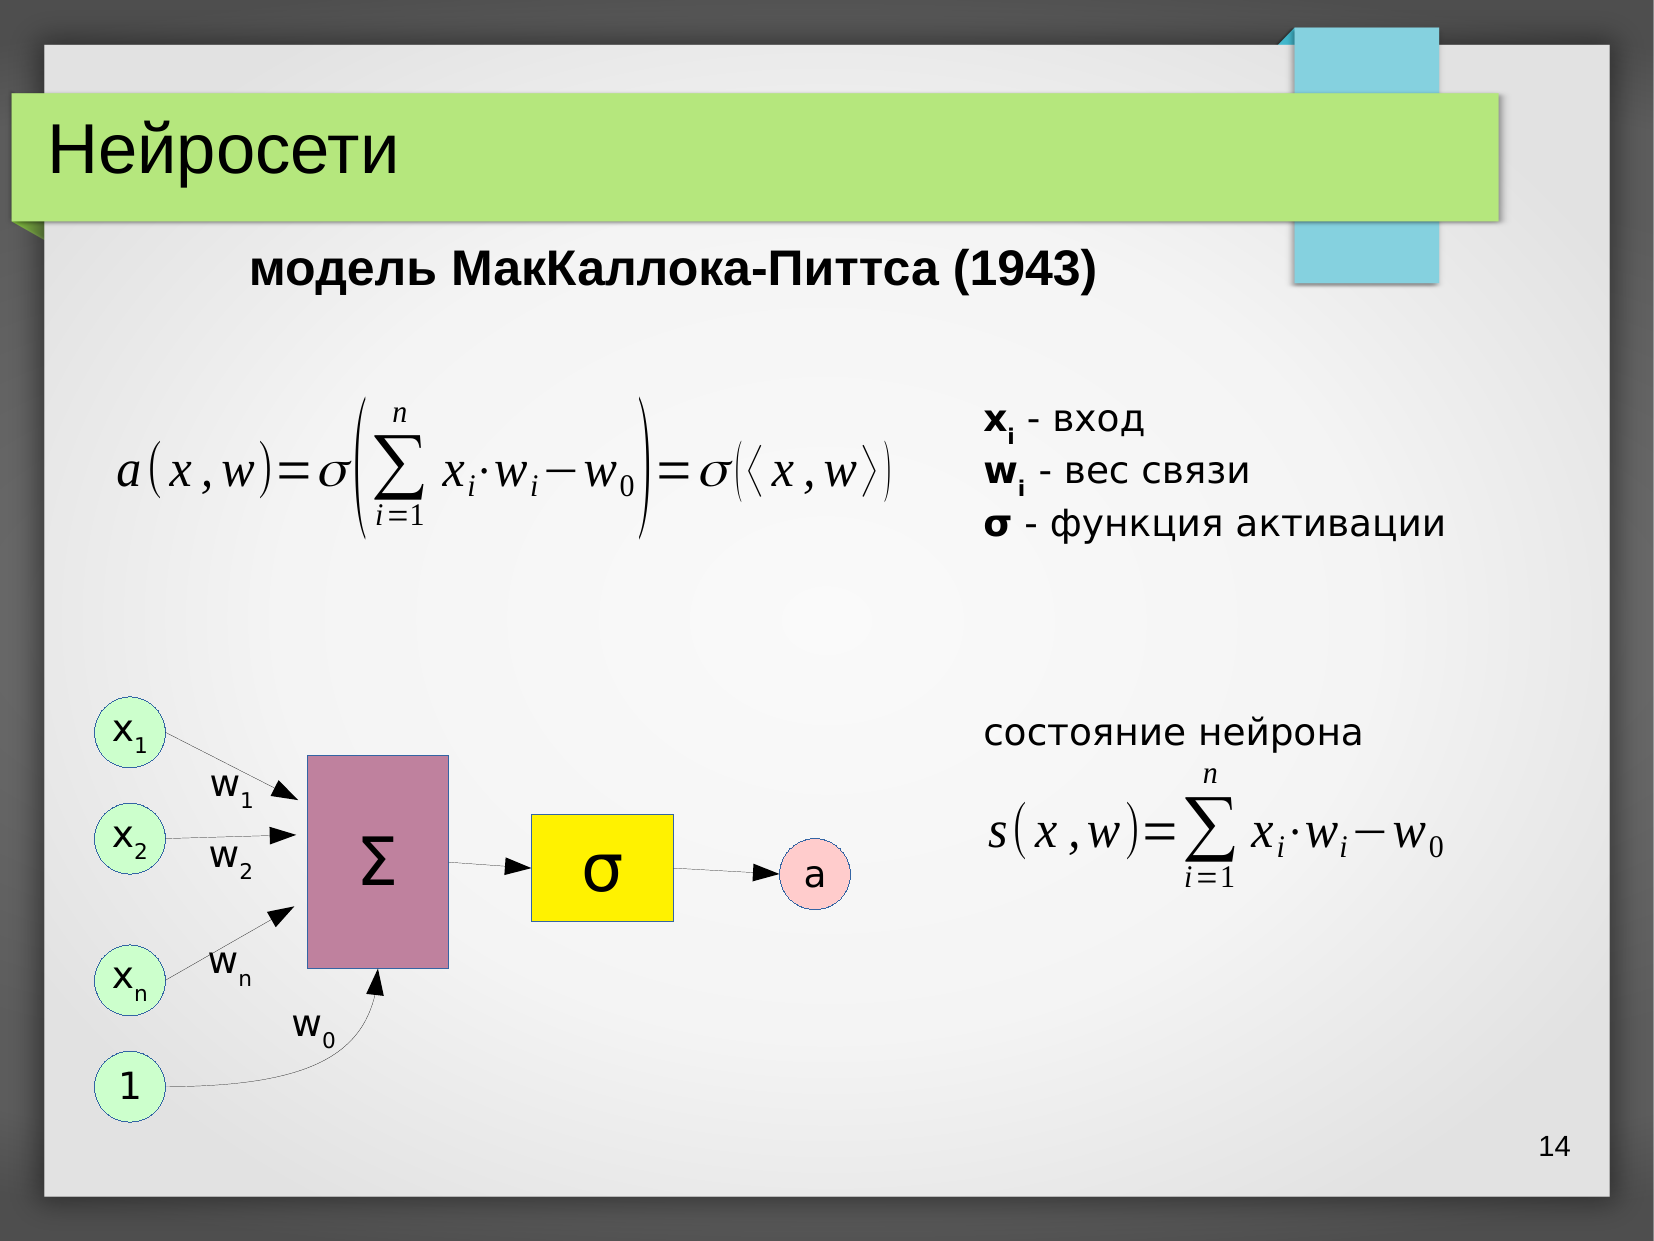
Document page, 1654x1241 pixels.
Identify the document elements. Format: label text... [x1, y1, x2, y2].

subtitle модель МакКаллока-Питтса (1943) [200, 236, 1146, 301]
text_box x2 [94, 803, 166, 875]
text_box σ [531, 814, 674, 922]
title Нейросети [47, 109, 1501, 189]
picture [0, 0, 1654, 1241]
text_box Σ [307, 755, 449, 969]
text_box xi - вход wi - вес связи σ - функция активации [968, 389, 1465, 553]
chart [108, 394, 898, 544]
text_box xn [94, 944, 166, 1016]
text_box x1 [94, 696, 166, 768]
text_box a [779, 838, 851, 910]
chart [980, 762, 1451, 898]
text_box 1 [94, 1051, 166, 1123]
text_box состояние нейрона [968, 703, 1394, 762]
